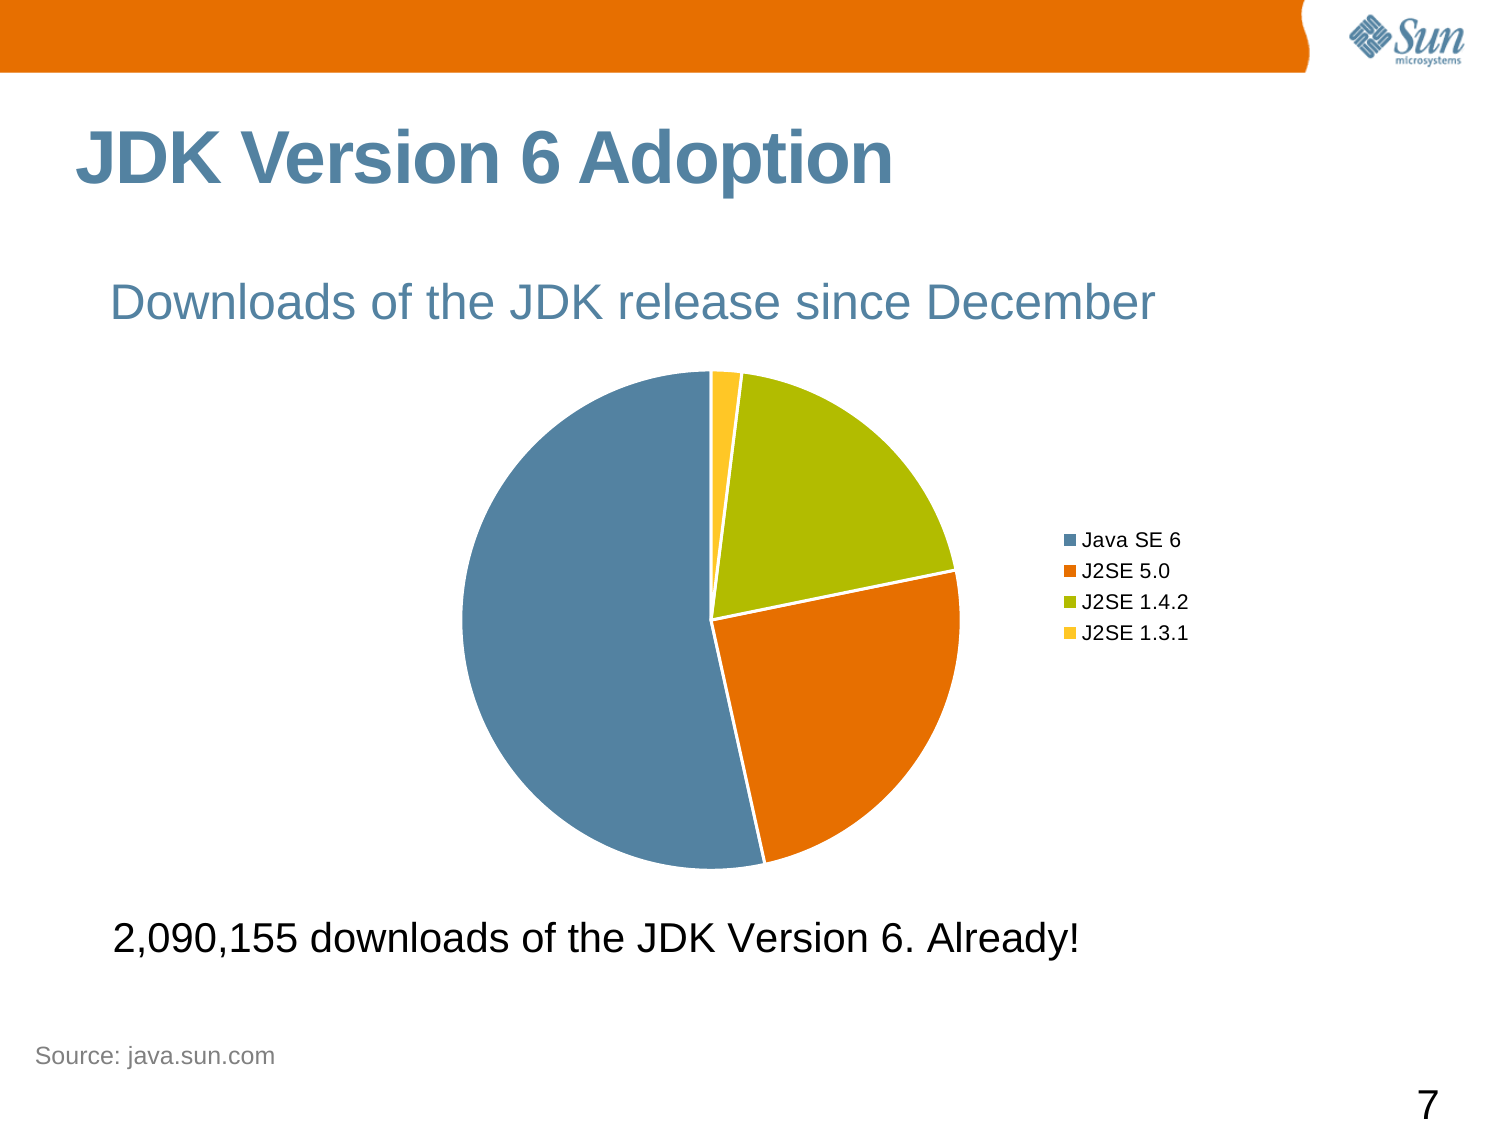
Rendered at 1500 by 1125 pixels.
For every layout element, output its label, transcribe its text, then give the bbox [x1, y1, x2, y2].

text_box 2,090,155 downloads of the JDK Version 6. Already! [112, 911, 1474, 959]
text_box Downloads of the JDK release since December [101, 262, 1377, 352]
text_box Source: java.sun.com [27, 999, 879, 1078]
picture [0, 0, 1500, 75]
chart [217, 352, 1263, 882]
title JDK Version 6 Adoption [75, 122, 1438, 228]
